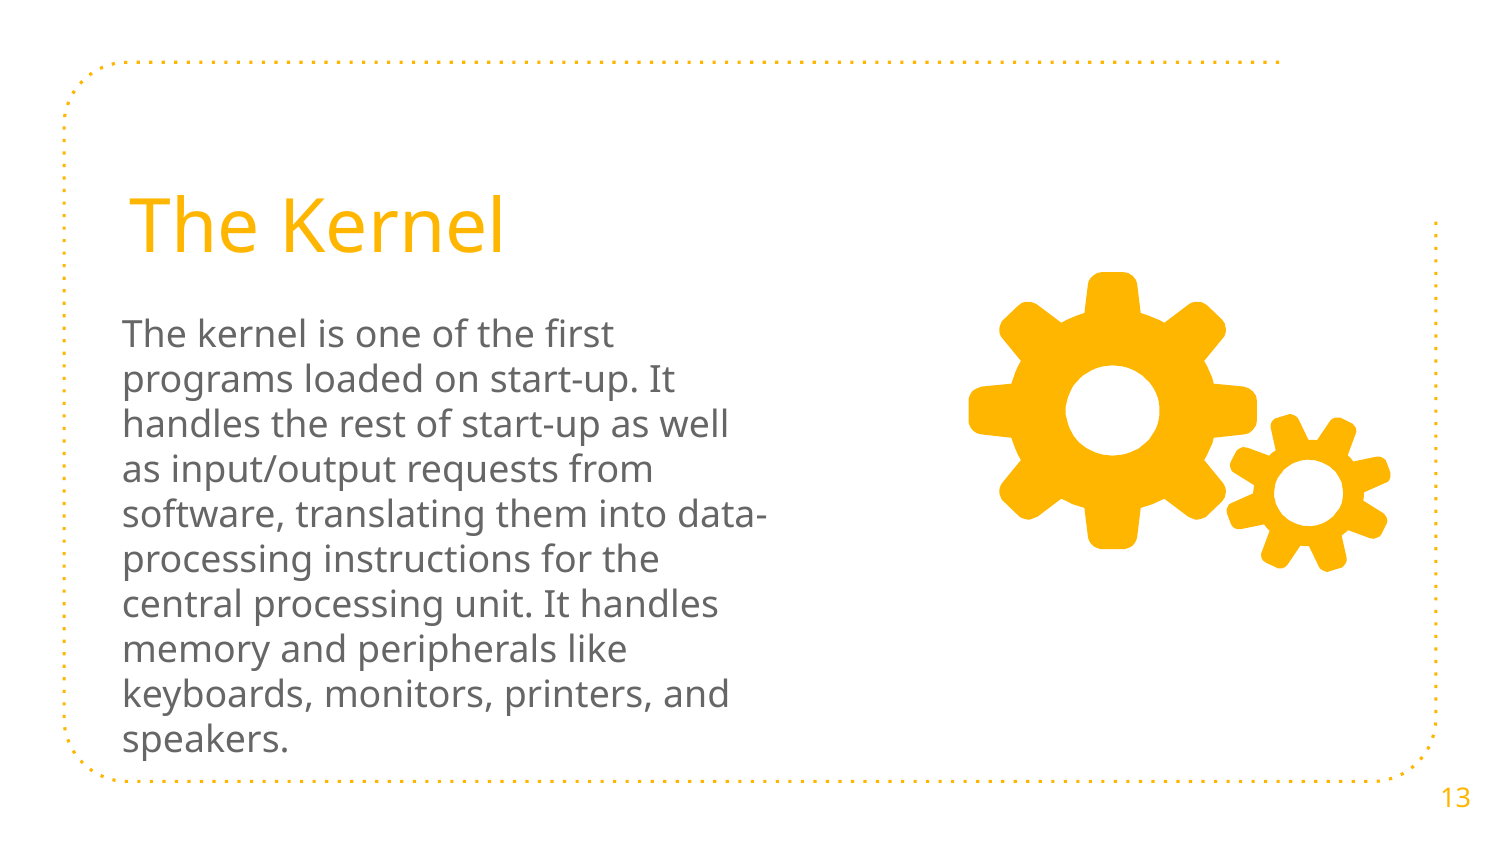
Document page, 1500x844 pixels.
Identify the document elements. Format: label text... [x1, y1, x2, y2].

subtitle The kernel is one of the first programs loaded on start-up. It handles the rest of start-up as well as input/output requests from software, translating them into data-processing instructions for the central processing unit. It handles memory and peripherals like keyboards, monitors, printers, and speakers. [106, 294, 785, 636]
text_box [968, 272, 1257, 550]
slide_number <number> [1411, 753, 1500, 844]
text_box [1226, 414, 1391, 572]
title The Kernel [114, 92, 547, 283]
